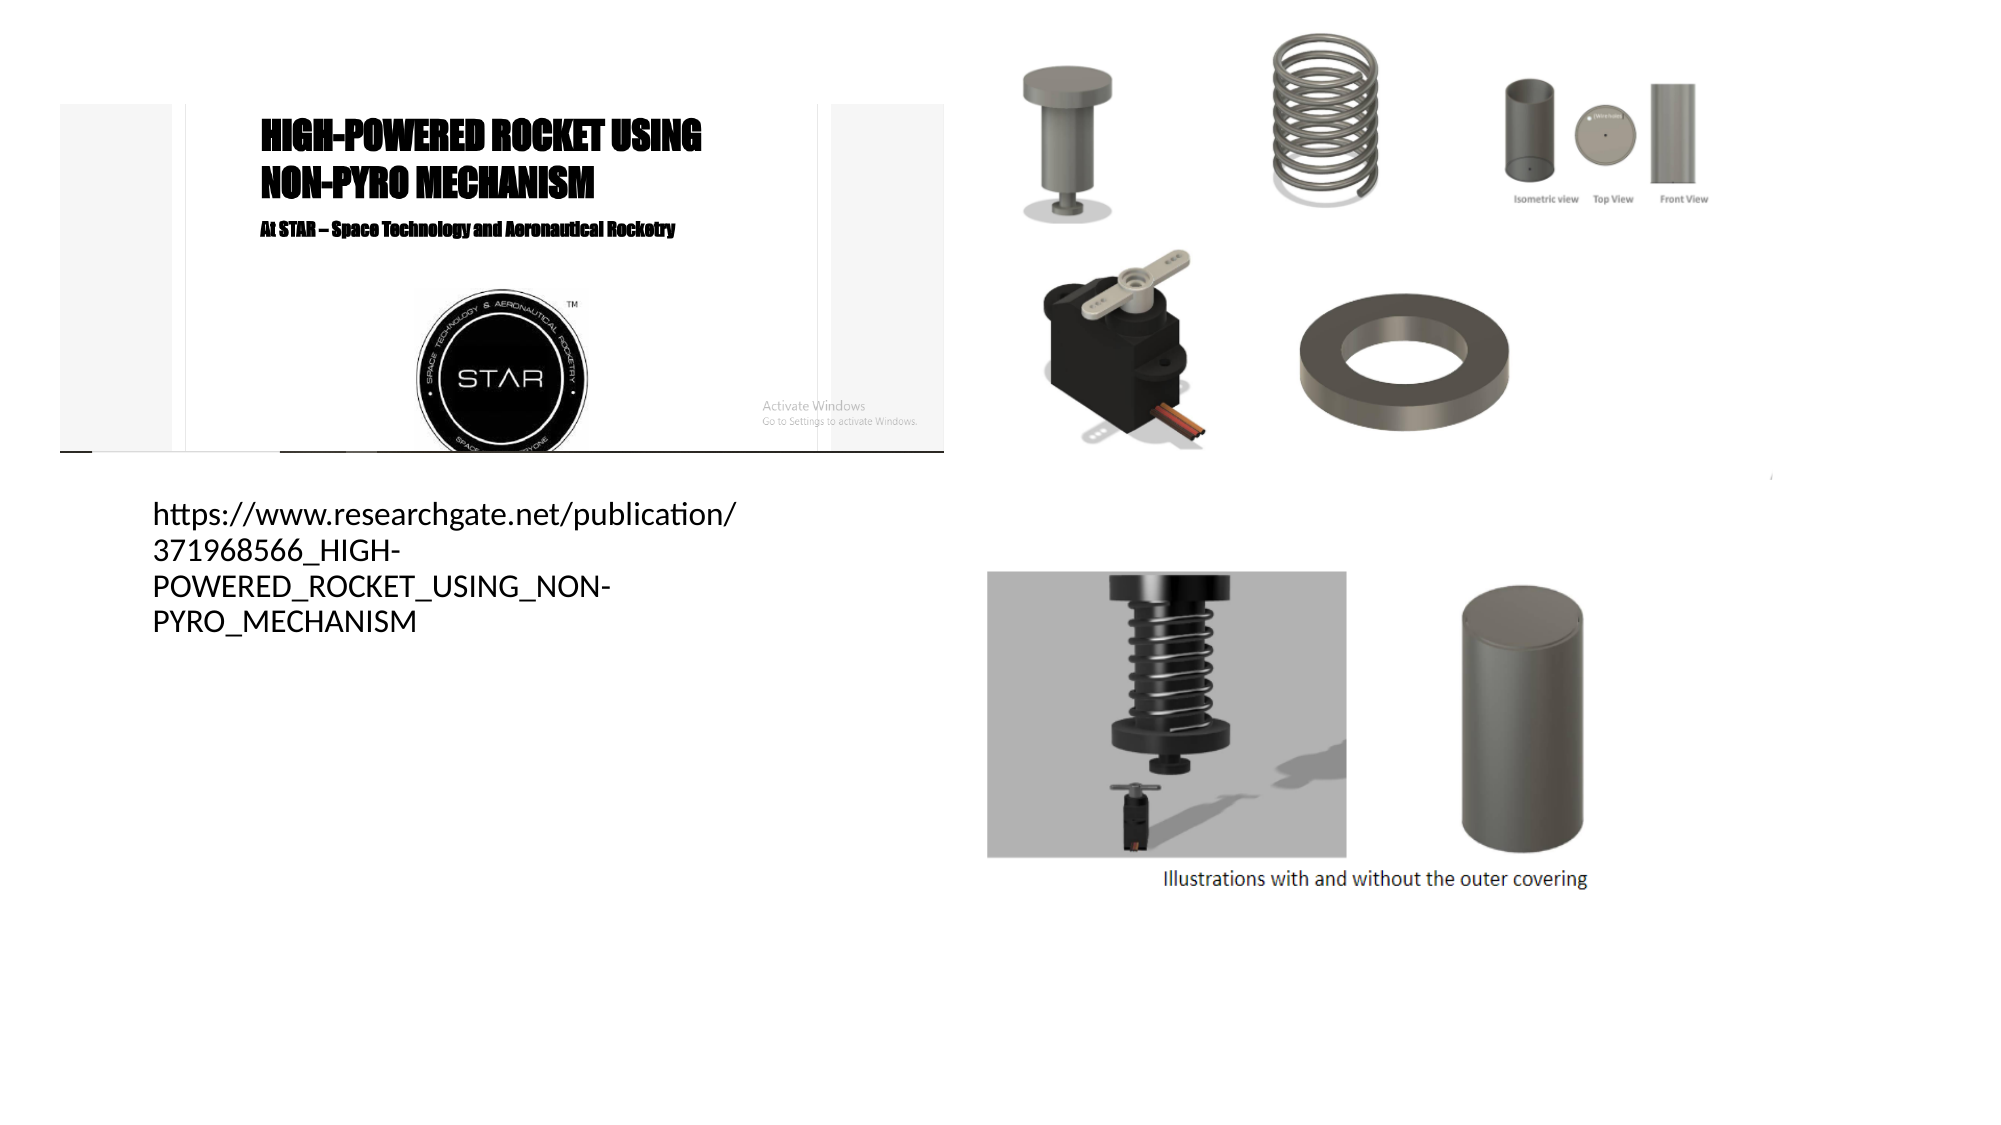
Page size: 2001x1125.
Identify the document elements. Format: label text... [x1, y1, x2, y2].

list https://www.researchgate.net/publication/371968566_HIGH-POWERED_ROCKET_USING_NON-PYRO_MECHANISM [137, 489, 783, 1051]
picture [60, 23, 1833, 898]
